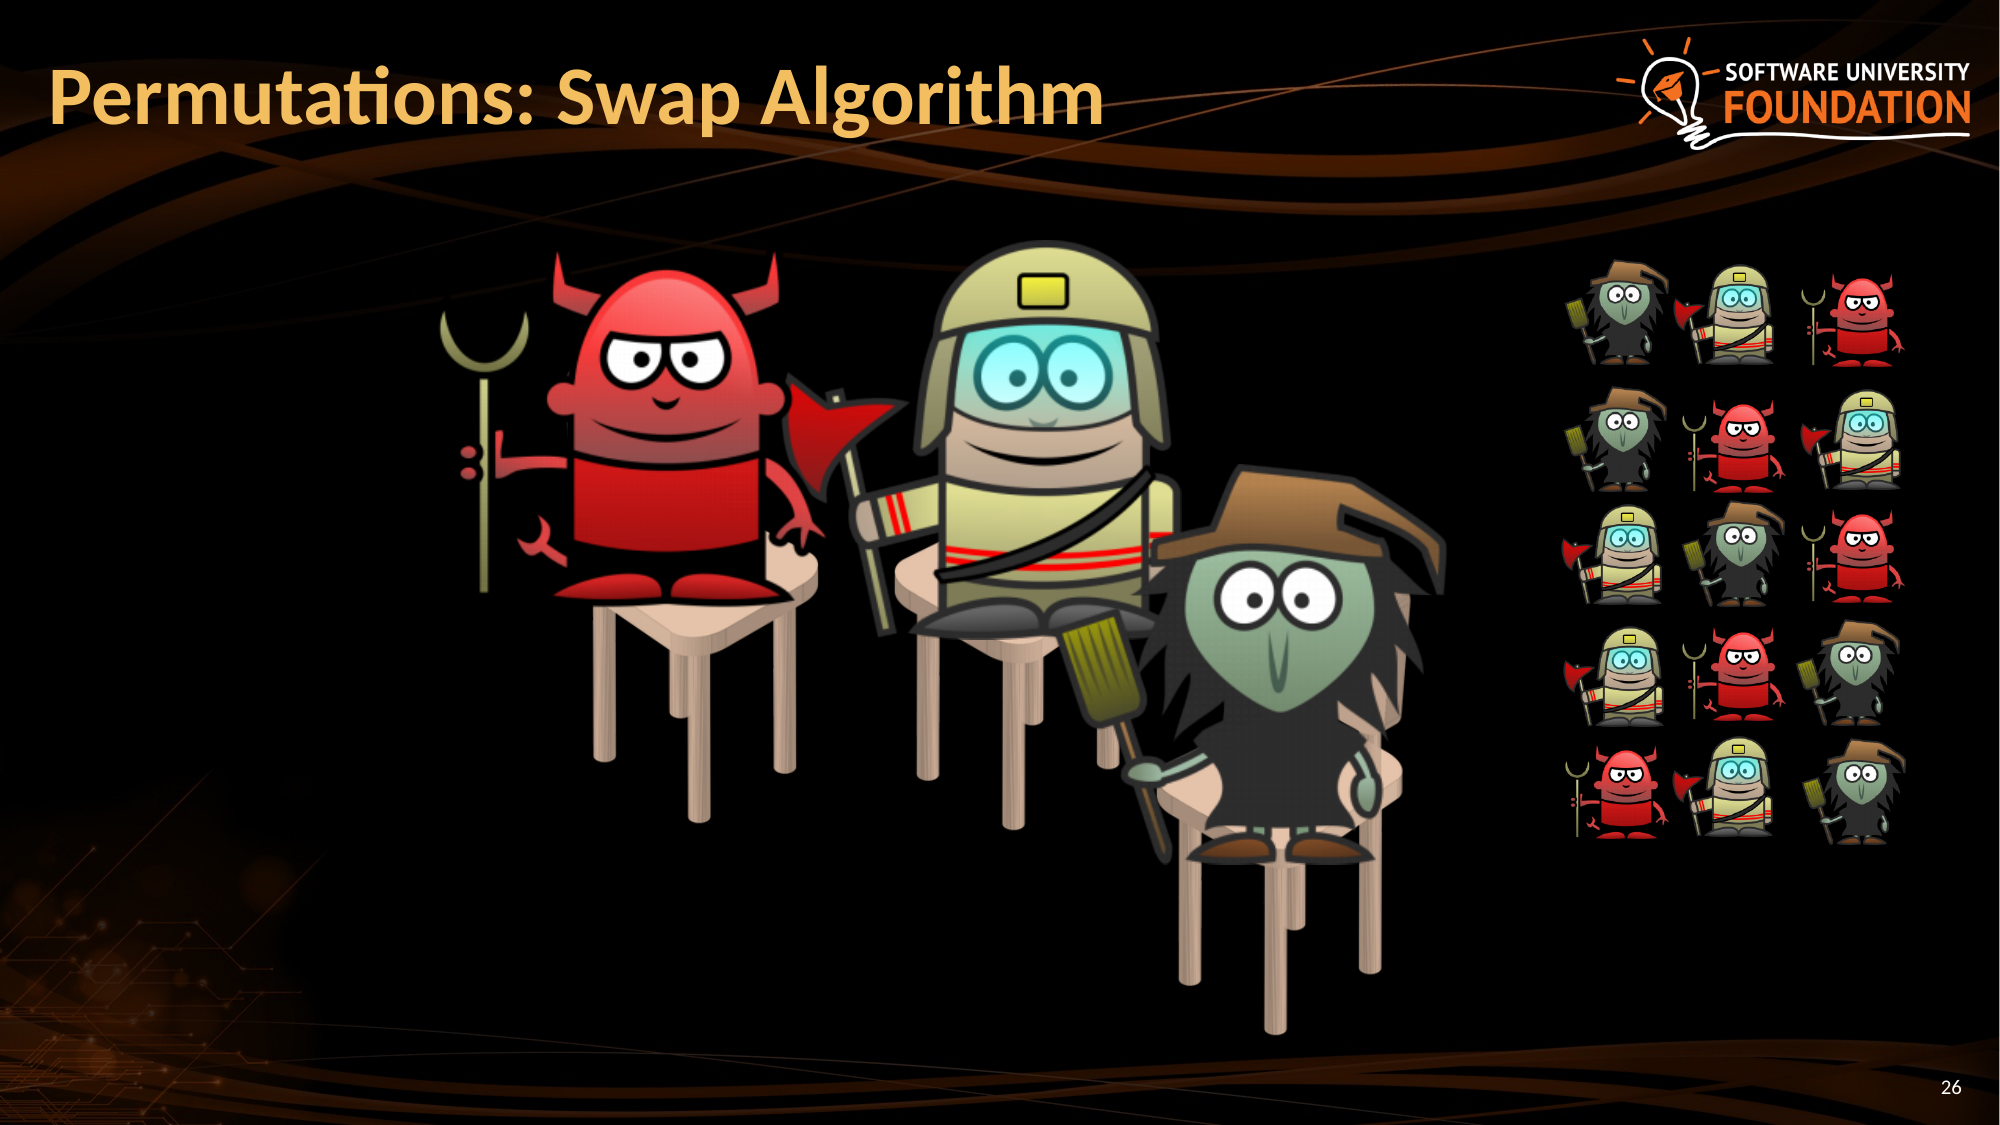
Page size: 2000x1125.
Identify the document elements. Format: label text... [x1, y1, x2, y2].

title Permutations: Swap Algorithm [30, 6, 1602, 189]
picture [0, 0, 2000, 1125]
slide_number <number> [1897, 1070, 1968, 1103]
